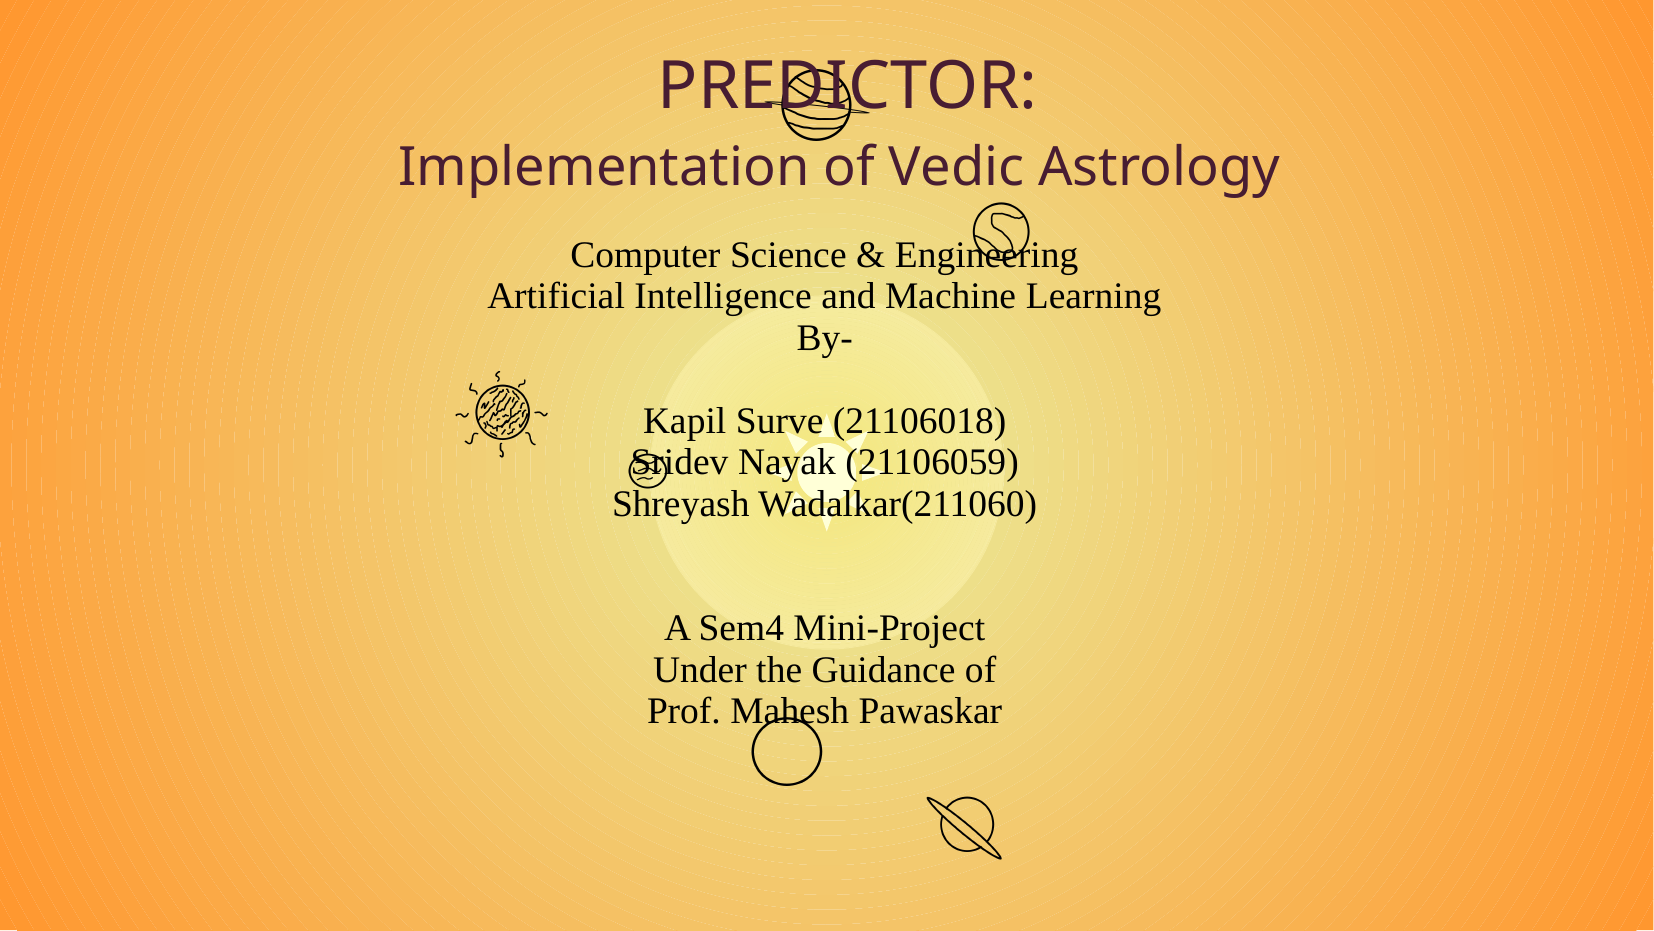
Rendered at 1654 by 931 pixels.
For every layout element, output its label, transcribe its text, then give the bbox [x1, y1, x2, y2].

text_box PREDICTOR: Implementation of Vedic Astrology [383, 29, 1335, 226]
picture [708, 740, 864, 827]
text_box Computer Science & Engineering Artificial Intelligence and Machine Learning By- Kapil Surve (21106018) Sridev Nayak (21106059) Shreyash Wadalkar(211060) A Sem4 Mini-Project Under the Guidance of Prof. Mahesh Pawaskar [177, 226, 1473, 740]
picture [907, 766, 1026, 885]
